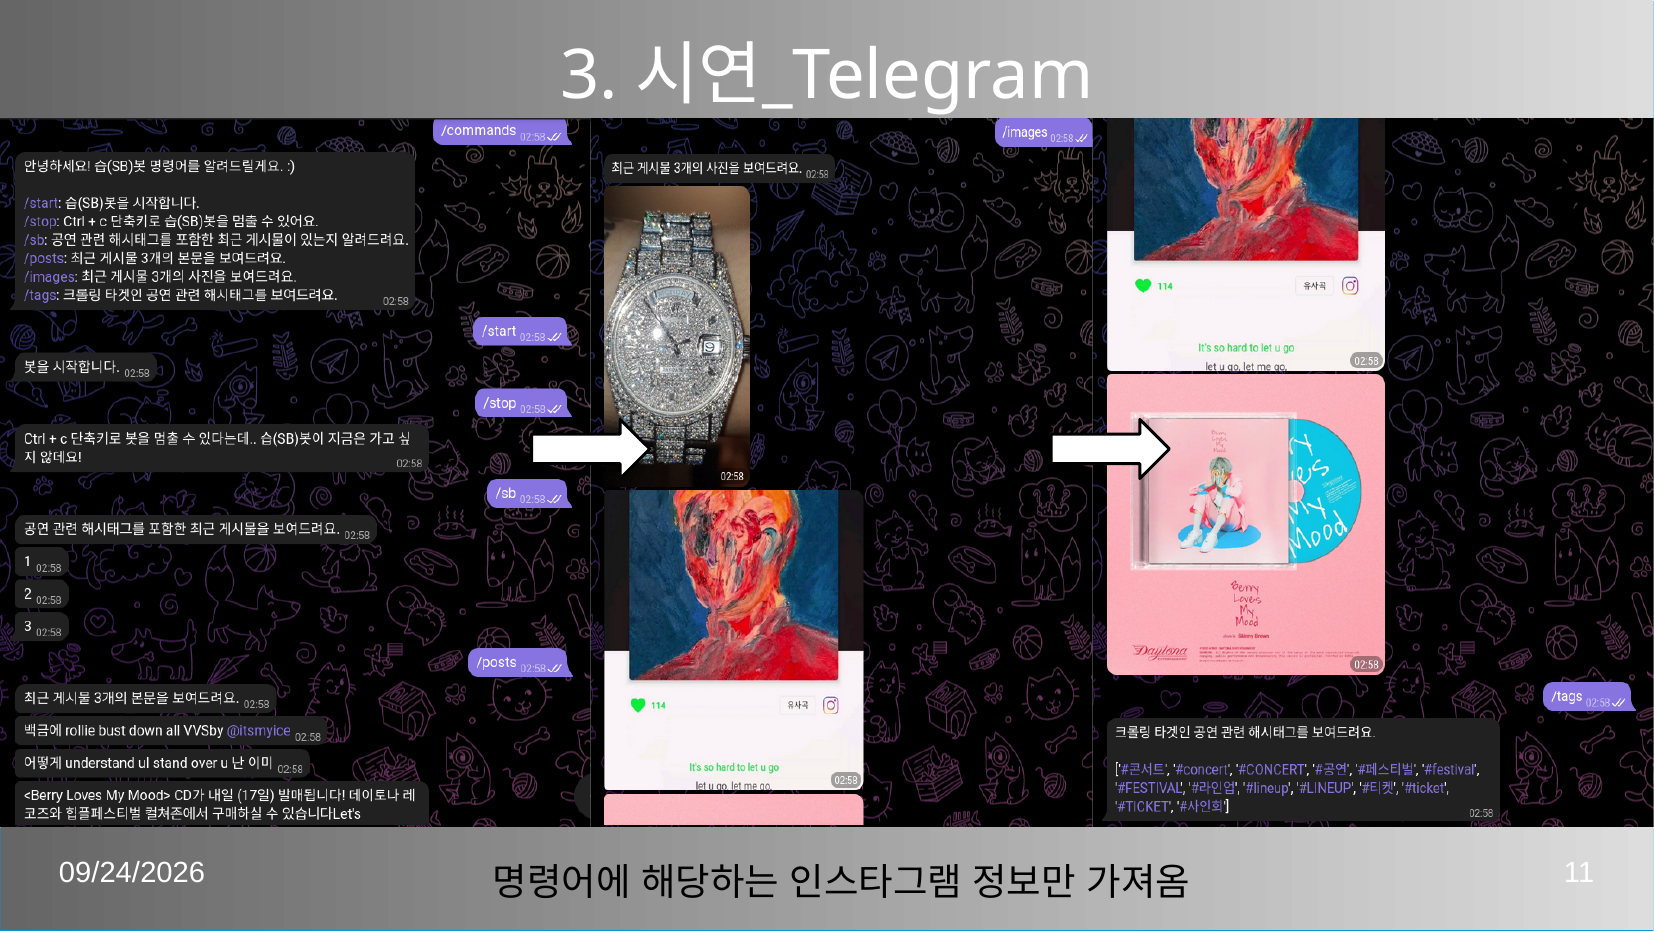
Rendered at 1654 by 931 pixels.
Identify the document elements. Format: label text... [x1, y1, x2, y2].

text_box 명령어에 해당하는 인스타그램 정보만 가져옴 [265, 852, 1418, 906]
text_box [1051, 419, 1170, 479]
text_box [531, 419, 650, 479]
picture [0, 118, 1654, 827]
title 3. 시연_Telegram [58, 29, 1595, 108]
